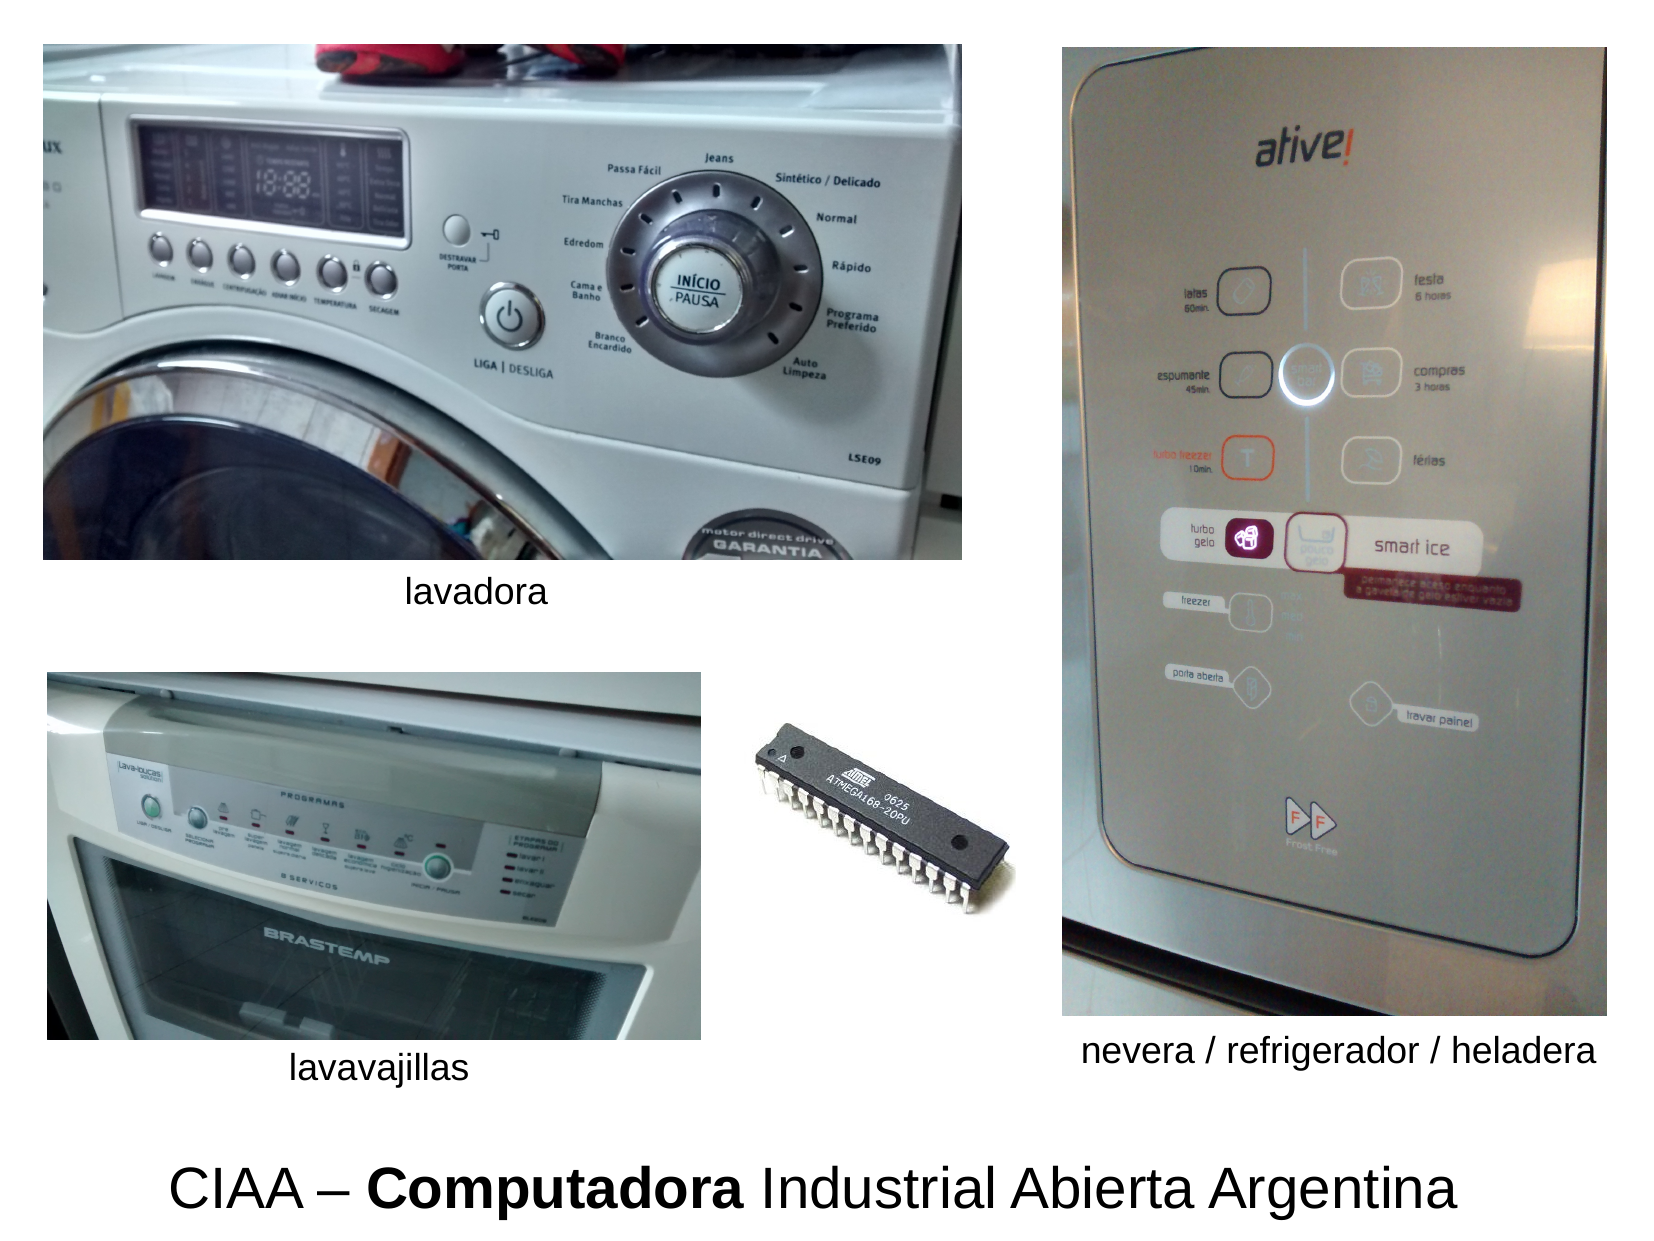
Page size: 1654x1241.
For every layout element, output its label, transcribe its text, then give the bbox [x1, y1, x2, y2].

picture [43, 44, 962, 560]
text_box lavavajillas [274, 1039, 485, 1097]
picture [1062, 47, 1607, 1016]
picture [47, 672, 701, 1040]
picture [744, 712, 1016, 926]
text_box CIAA – Computadora Industrial Abierta Argentina [153, 1148, 1619, 1229]
text_box nevera / refrigerador / heladera [1066, 1021, 1612, 1079]
text_box lavadora [389, 563, 563, 621]
